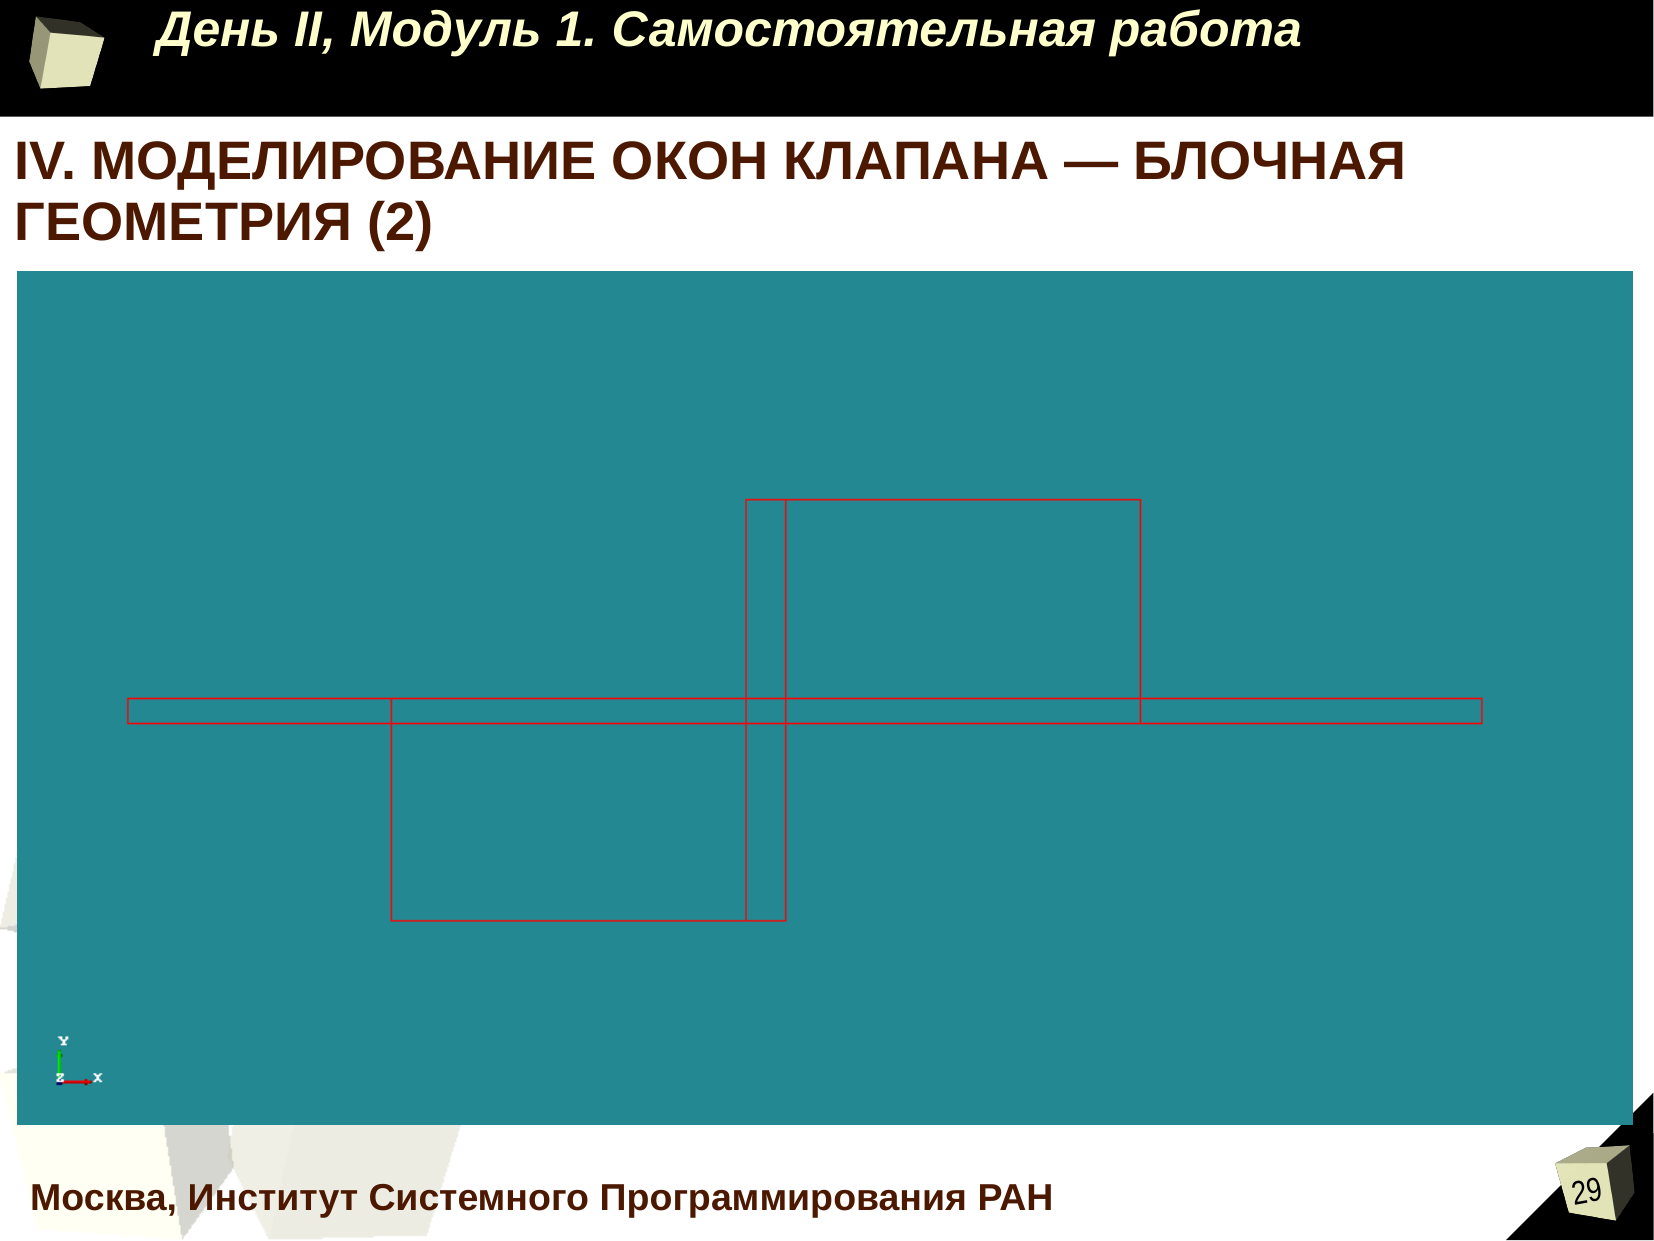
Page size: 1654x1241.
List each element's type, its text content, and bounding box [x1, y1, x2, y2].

picture [0, 271, 1633, 1241]
picture [464, 1193, 472, 1198]
text_box IV. МОДЕЛИРОВАНИЕ ОКОН КЛАПАНА — БЛОЧНАЯ ГЕОМЕТРИЯ (2) [0, 123, 1654, 259]
